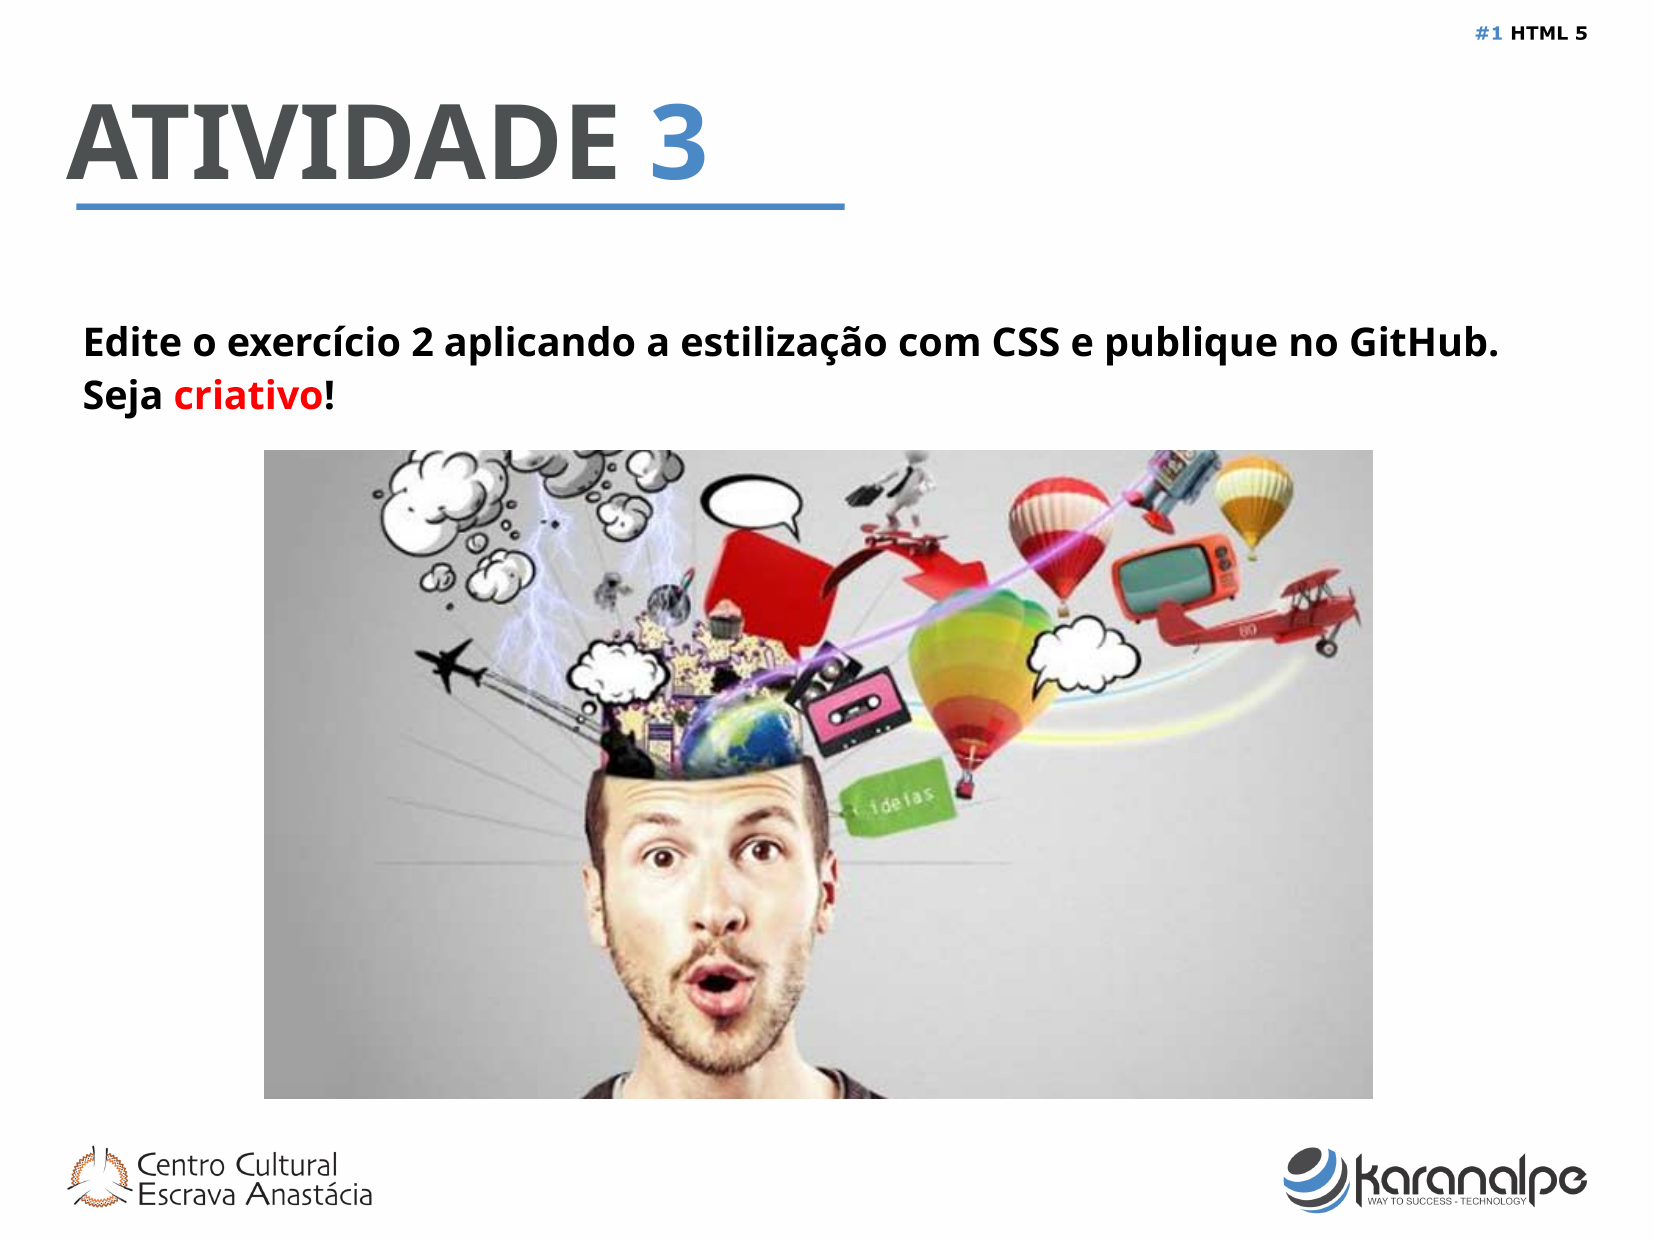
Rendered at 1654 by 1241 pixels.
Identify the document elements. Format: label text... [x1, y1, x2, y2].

list Edite o exercício 2 aplicando a estilização com CSS e publique no GitHub. Seja criativo! [82, 313, 1560, 485]
title ATIVIDADE 3 [66, 35, 1555, 243]
picture [0, 0, 1654, 1241]
